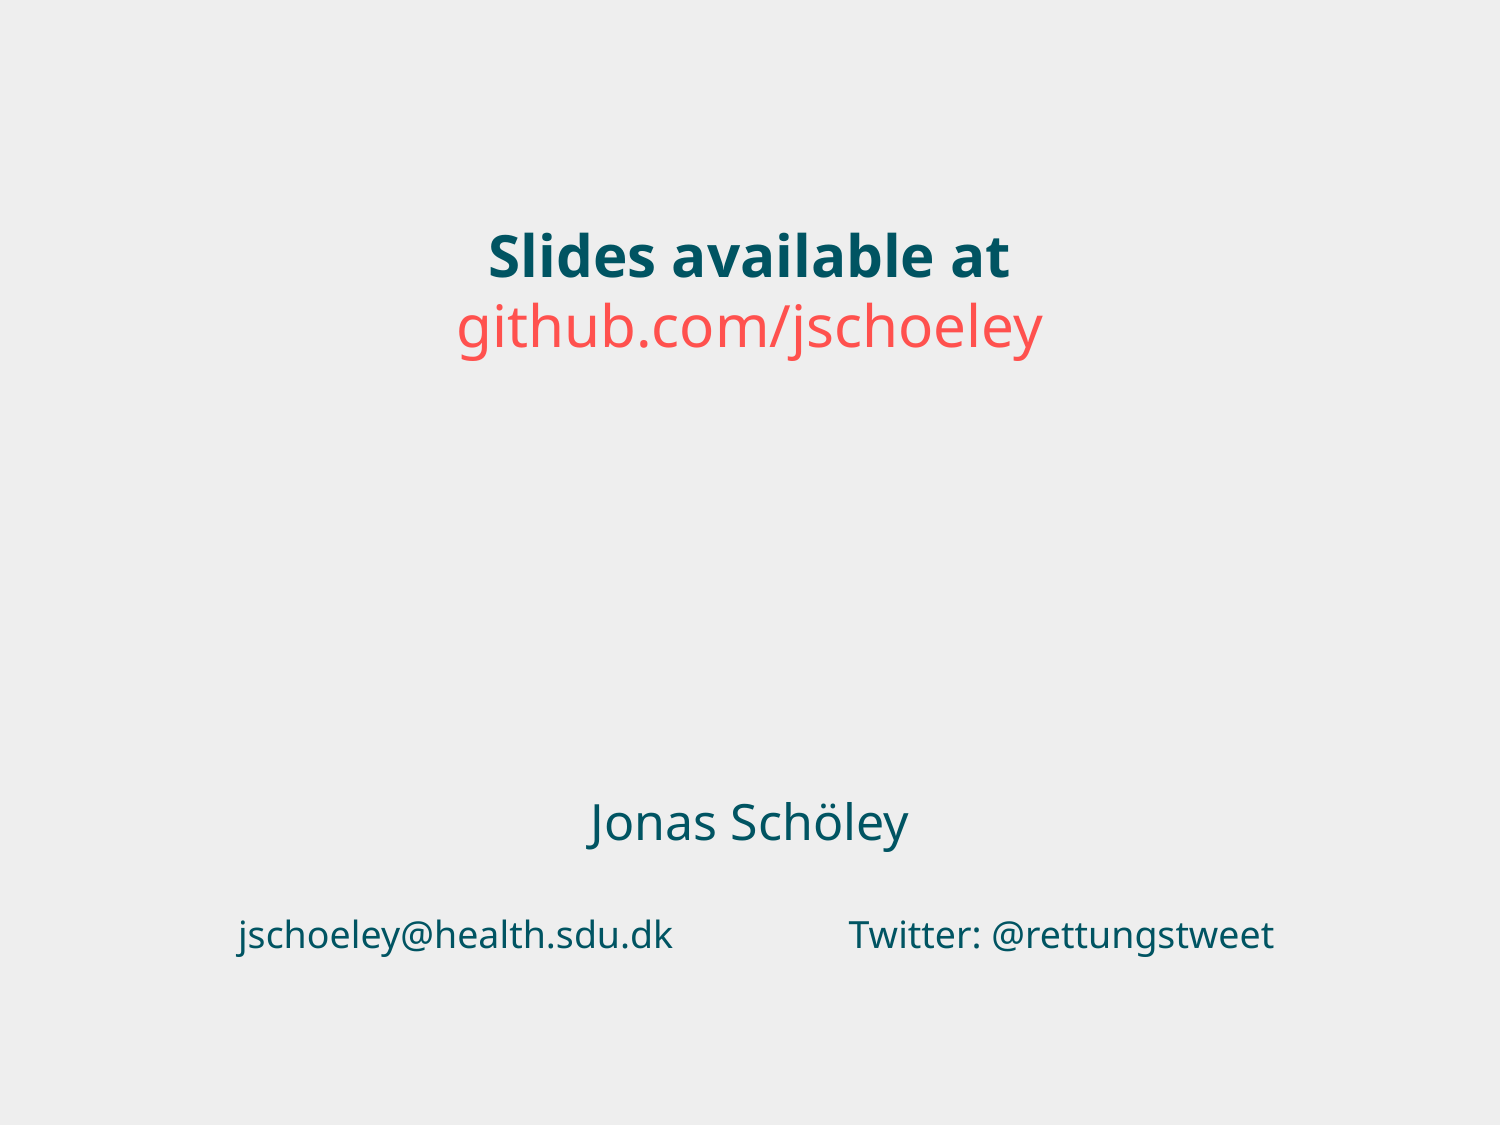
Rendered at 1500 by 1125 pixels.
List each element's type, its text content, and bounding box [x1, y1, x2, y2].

text_box Slides available at github.com/jschoeley [51, 203, 1449, 617]
text_box Twitter: @rettungstweet [797, 878, 1290, 988]
text_box Jonas Schöley [550, 775, 950, 846]
text_box jschoeley@health.sdu.dk [223, 878, 716, 988]
